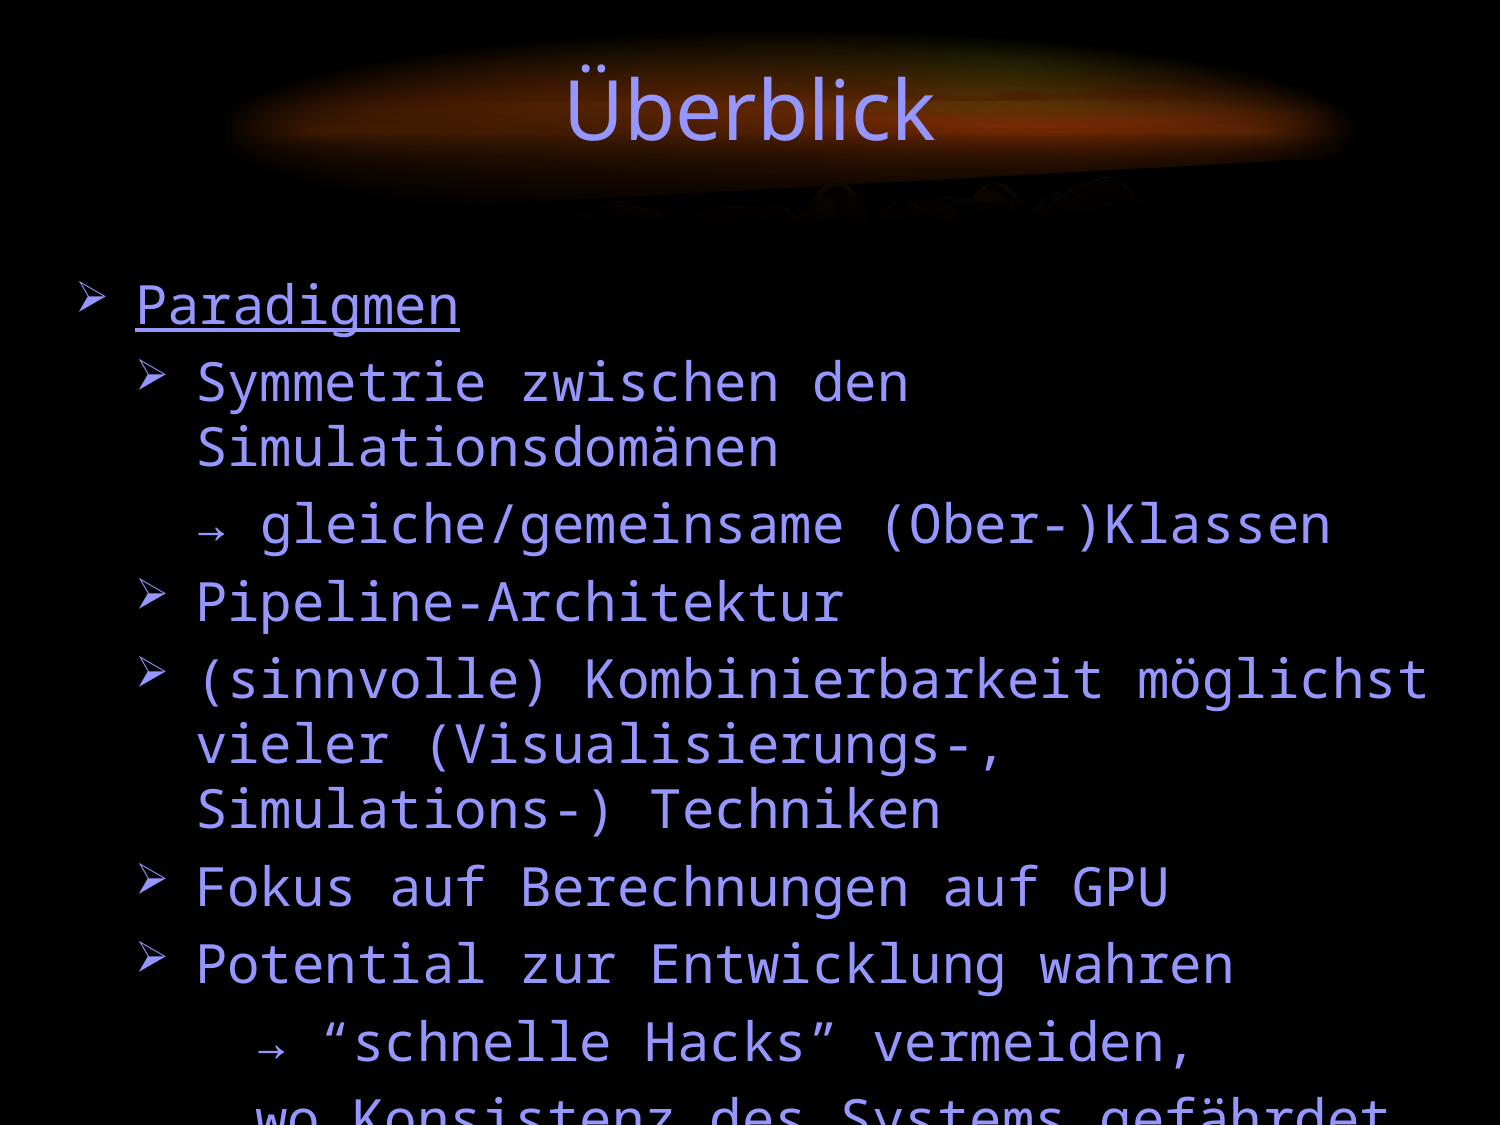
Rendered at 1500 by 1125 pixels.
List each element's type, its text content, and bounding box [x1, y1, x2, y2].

text_box Paradigmen Symmetrie zwischen den Simulationsdomänen → gleiche/gemeinsame (Ober-)Klassen Pipeline-Architektur (sinnvolle) Kombinierbarkeit möglichst vieler (Visualisierungs-, Simulations-) Techniken Fokus auf Berechnungen auf GPU Potential zur Entwicklung wahren → “schnelle Hacks” vermeiden, wo Konsistenz des Systems gefährdet [0, 262, 1471, 1088]
text_box [112, 0, 1463, 241]
text_box Überblick [75, 0, 1426, 216]
